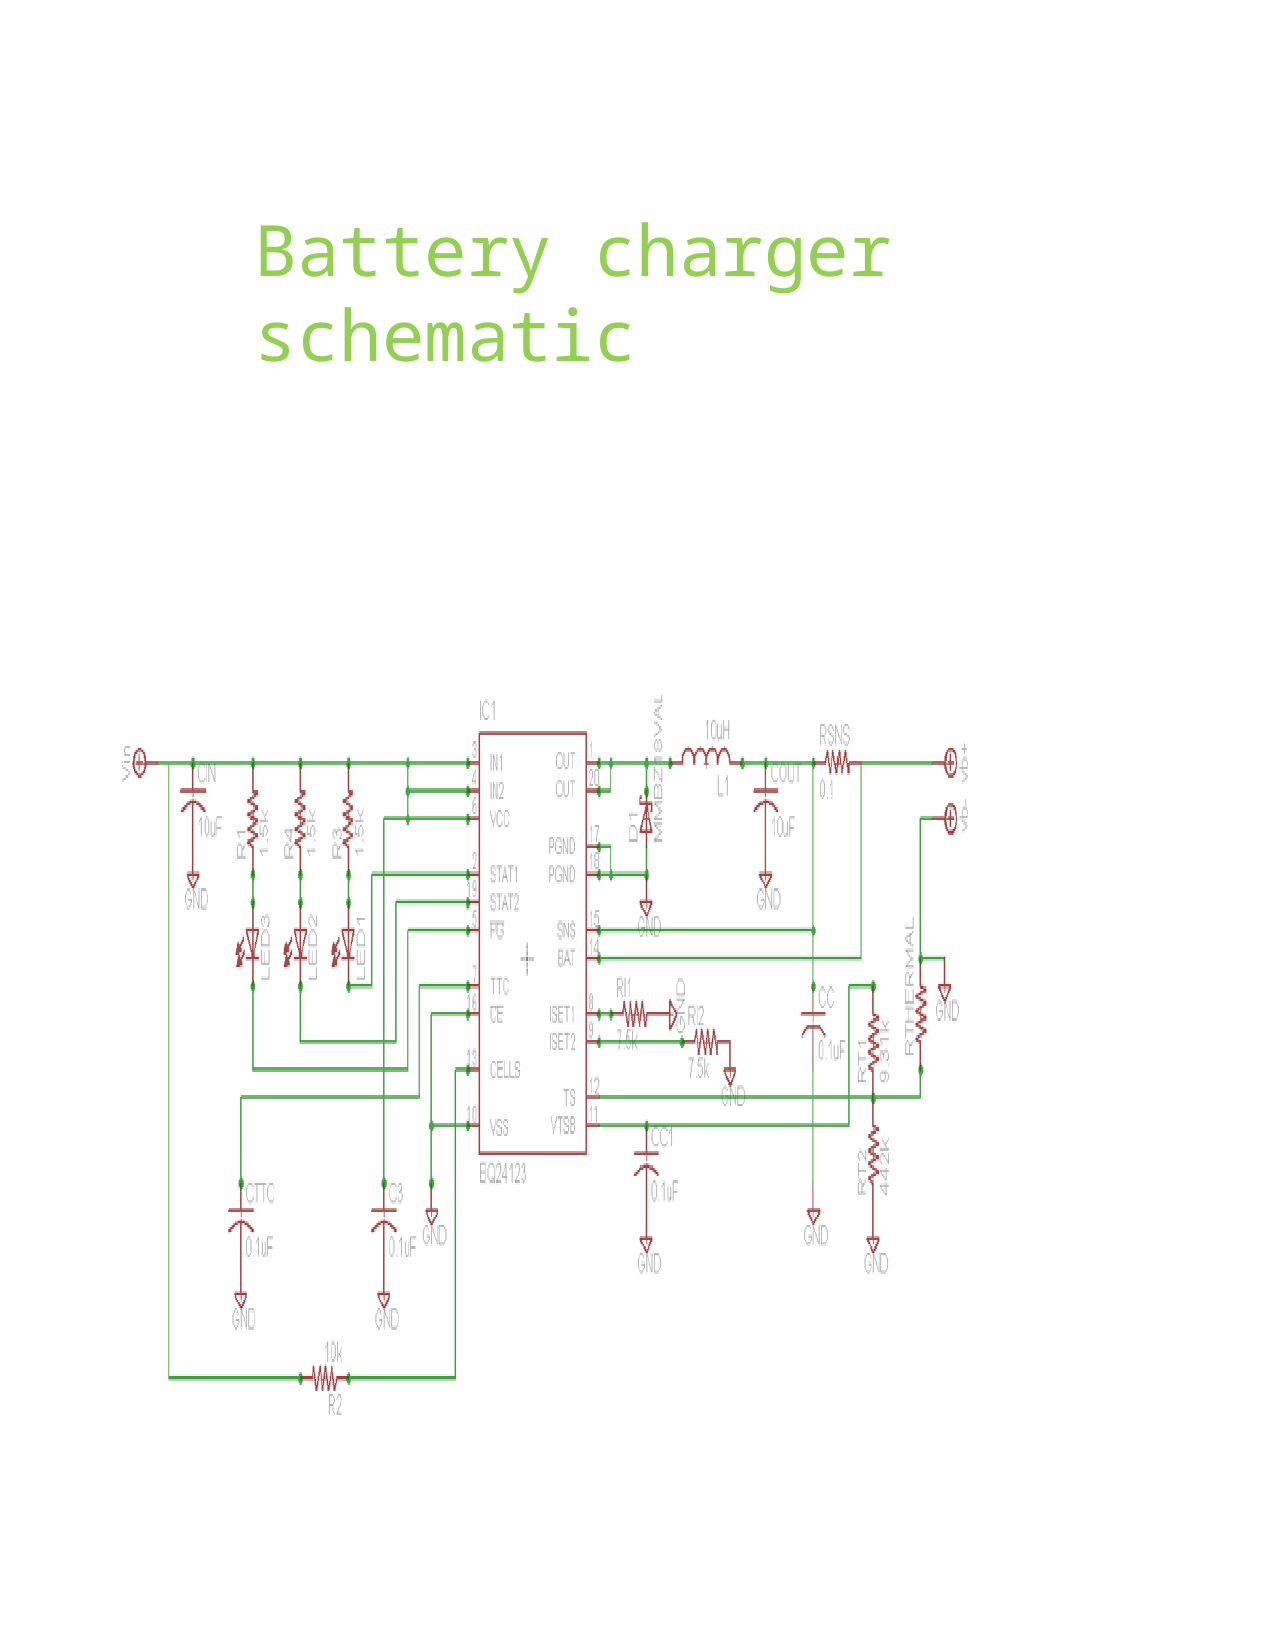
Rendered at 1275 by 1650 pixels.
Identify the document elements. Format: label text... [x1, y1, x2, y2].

title Battery charger schematic [239, 0, 1166, 391]
picture [120, 695, 976, 1557]
